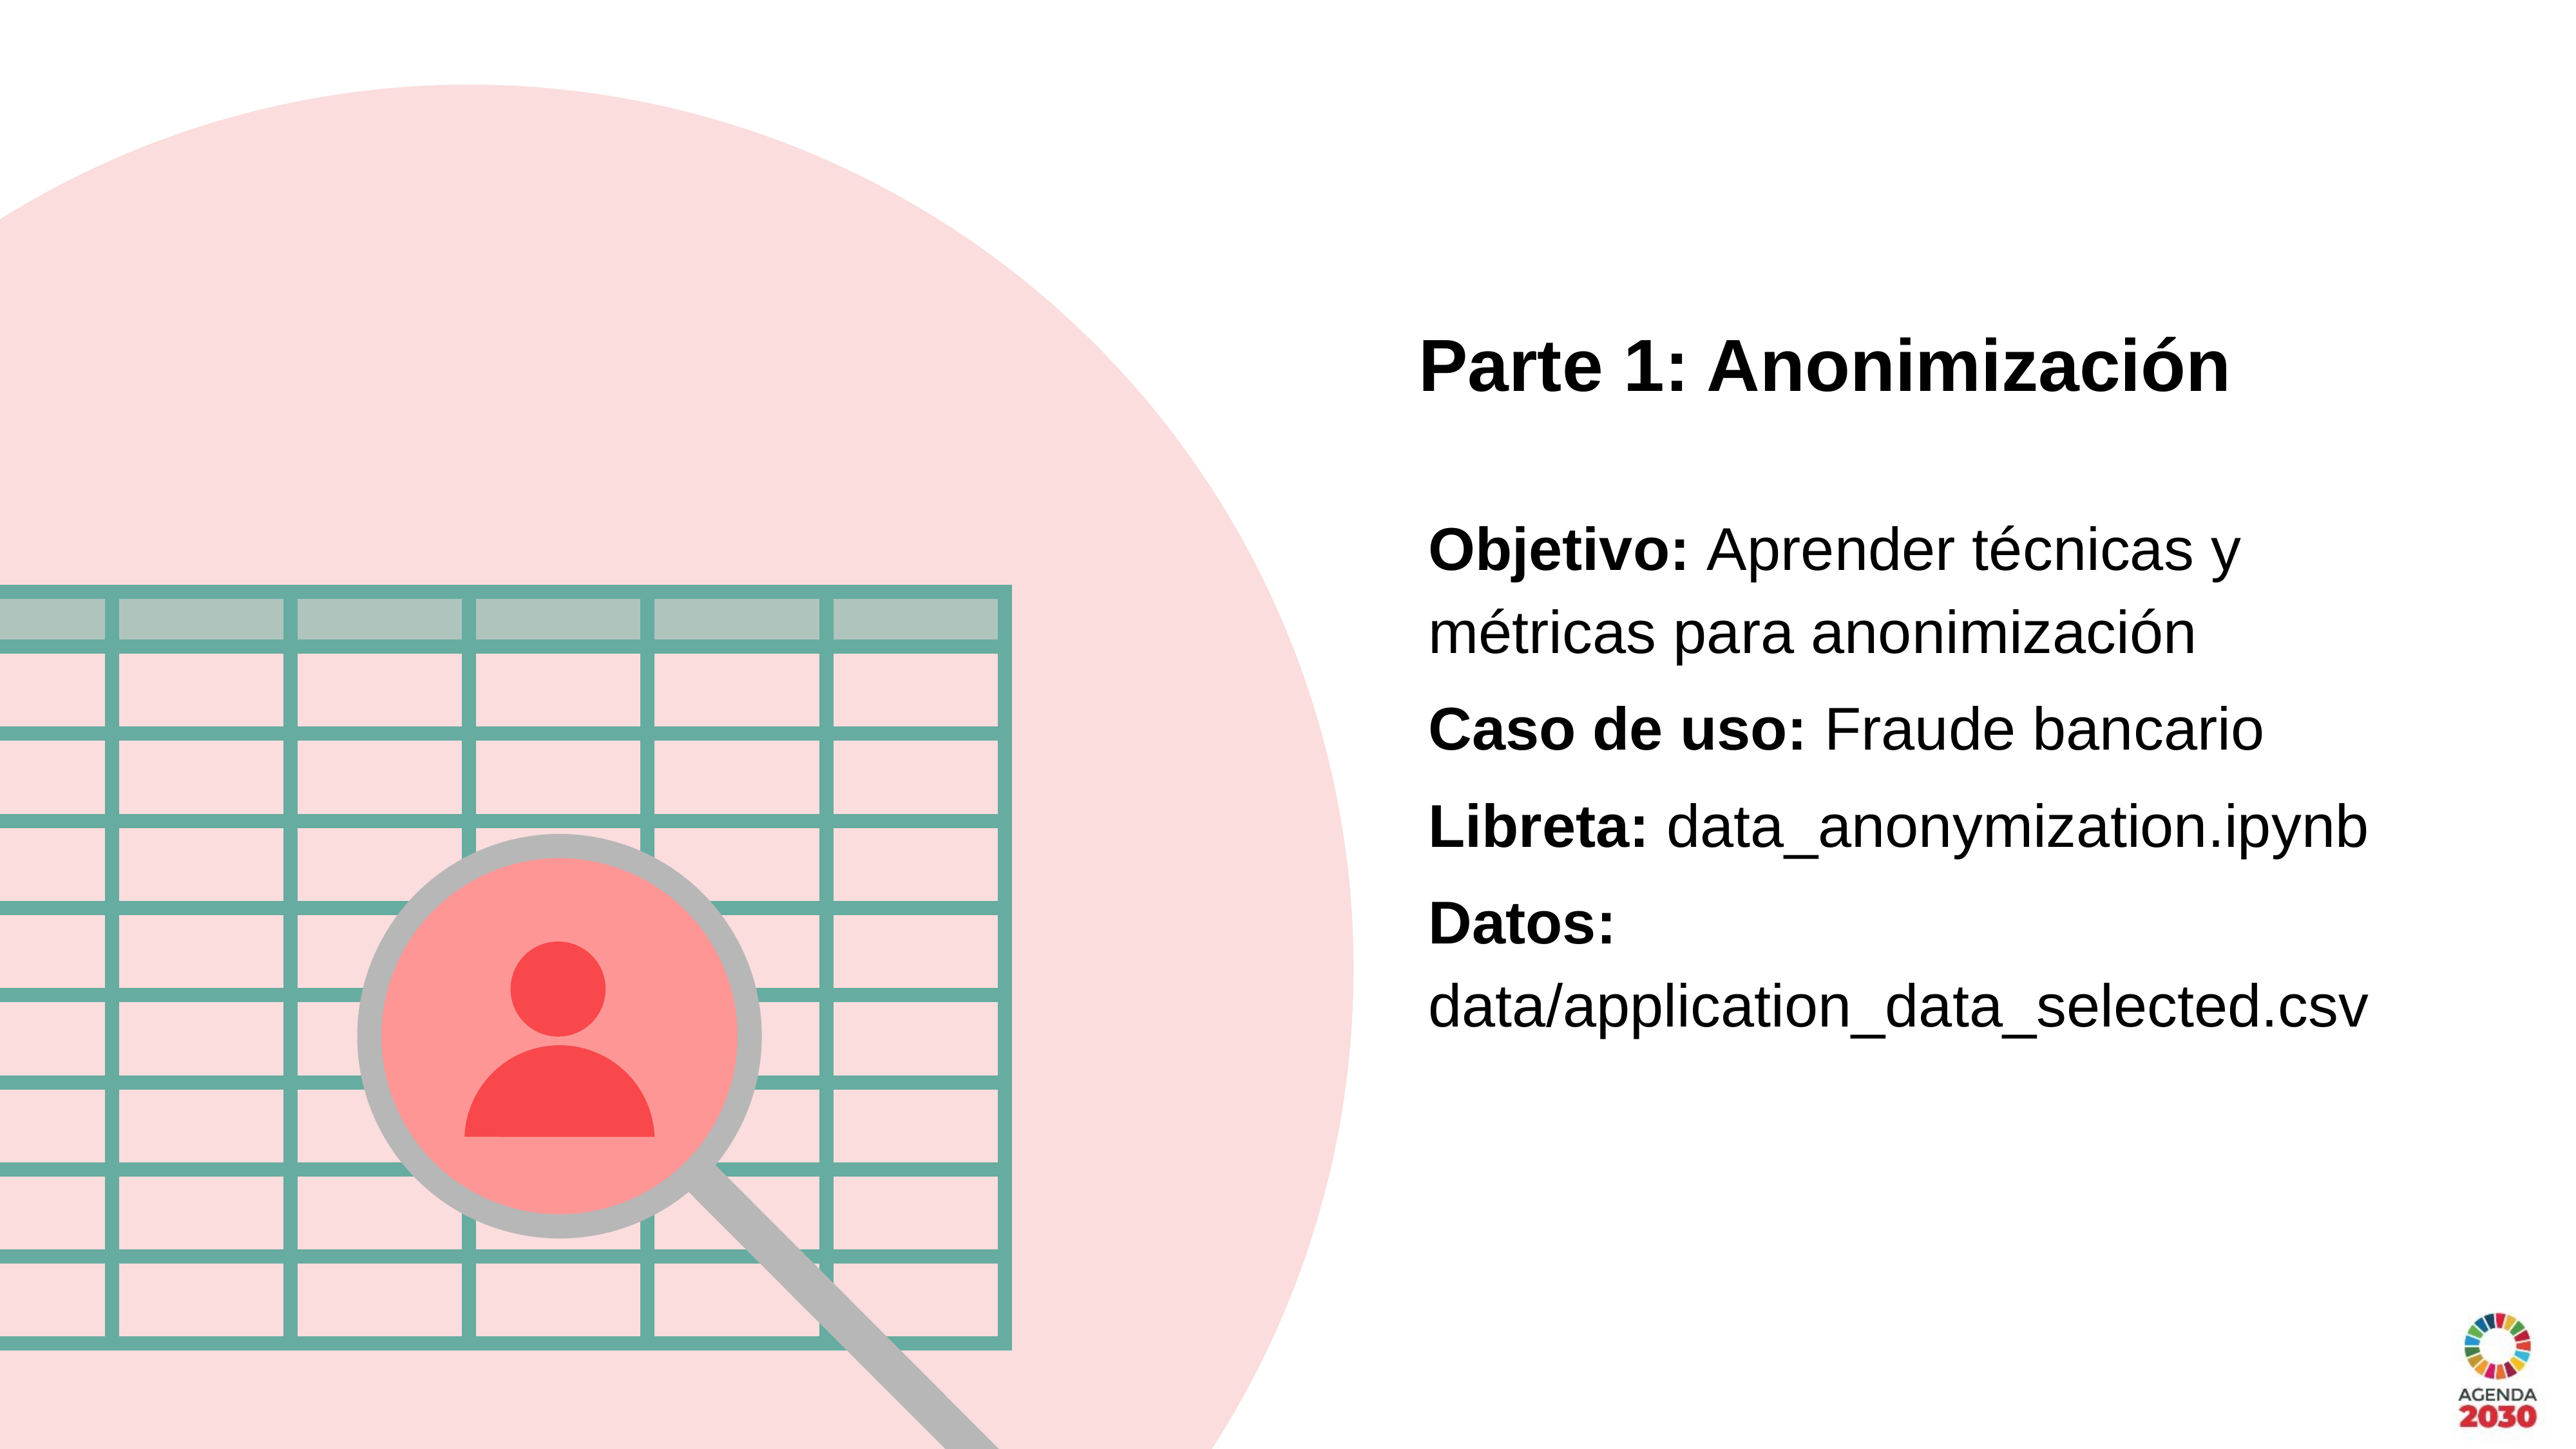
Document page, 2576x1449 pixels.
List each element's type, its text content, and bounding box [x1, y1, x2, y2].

table_header [834, 599, 998, 639]
table_cell [707, 1090, 819, 1162]
table_cell [298, 1264, 462, 1336]
table_header [654, 599, 819, 639]
table_cell [834, 915, 998, 988]
table_cell [707, 915, 819, 988]
table_header [298, 599, 462, 639]
table_cell [654, 741, 819, 814]
table_cell [654, 654, 819, 726]
table_cell [119, 1264, 283, 1336]
table_cell [298, 915, 412, 988]
table_cell [119, 1177, 283, 1249]
table_cell [119, 1090, 283, 1162]
table_cell [834, 828, 998, 901]
table_cell [476, 1208, 640, 1249]
table_cell [119, 1002, 283, 1075]
table_cell [298, 654, 462, 726]
table_cell [298, 1177, 462, 1249]
table_cell [834, 1002, 998, 1075]
table_cell [654, 828, 819, 901]
table_cell [834, 654, 998, 726]
table_cell [298, 828, 462, 901]
table_cell [746, 1002, 819, 1075]
table_cell [298, 1090, 416, 1162]
table_cell [834, 1264, 998, 1336]
table_cell [119, 741, 283, 814]
title Parte 1: Anonimización [1409, 240, 2449, 413]
table_cell [728, 1177, 819, 1249]
text_box [0, 84, 1354, 1449]
table_cell [834, 1177, 998, 1249]
table_cell [0, 828, 105, 901]
table_cell [654, 1184, 745, 1249]
table_cell [476, 828, 640, 865]
table_cell [654, 1264, 819, 1336]
table_cell [0, 1177, 105, 1249]
table_header [476, 599, 640, 639]
table_cell [0, 1264, 105, 1336]
table_cell [0, 654, 105, 726]
table_cell [119, 828, 283, 901]
table_cell [834, 741, 998, 814]
table_cell [0, 1002, 105, 1075]
table_cell [815, 1264, 819, 1268]
picture [2450, 1297, 2547, 1441]
table_cell [476, 654, 640, 726]
table_cell [298, 741, 462, 814]
table_cell [298, 1002, 373, 1075]
table_cell [834, 1090, 998, 1162]
list Objetivo: Aprender técnicas y métricas para anonimización Caso de uso: Fraude bancario Libreta: data_anonymization.ipynb Datos: data/application_data_selected.csv [1409, 489, 2449, 1178]
table_cell [0, 741, 105, 814]
table_cell [119, 915, 283, 988]
table_header [0, 599, 105, 639]
table_cell [119, 654, 283, 726]
table_cell [476, 1264, 640, 1336]
table_cell [0, 1090, 105, 1162]
table_header [119, 599, 283, 639]
table_cell [476, 741, 640, 814]
table_cell [0, 915, 105, 988]
